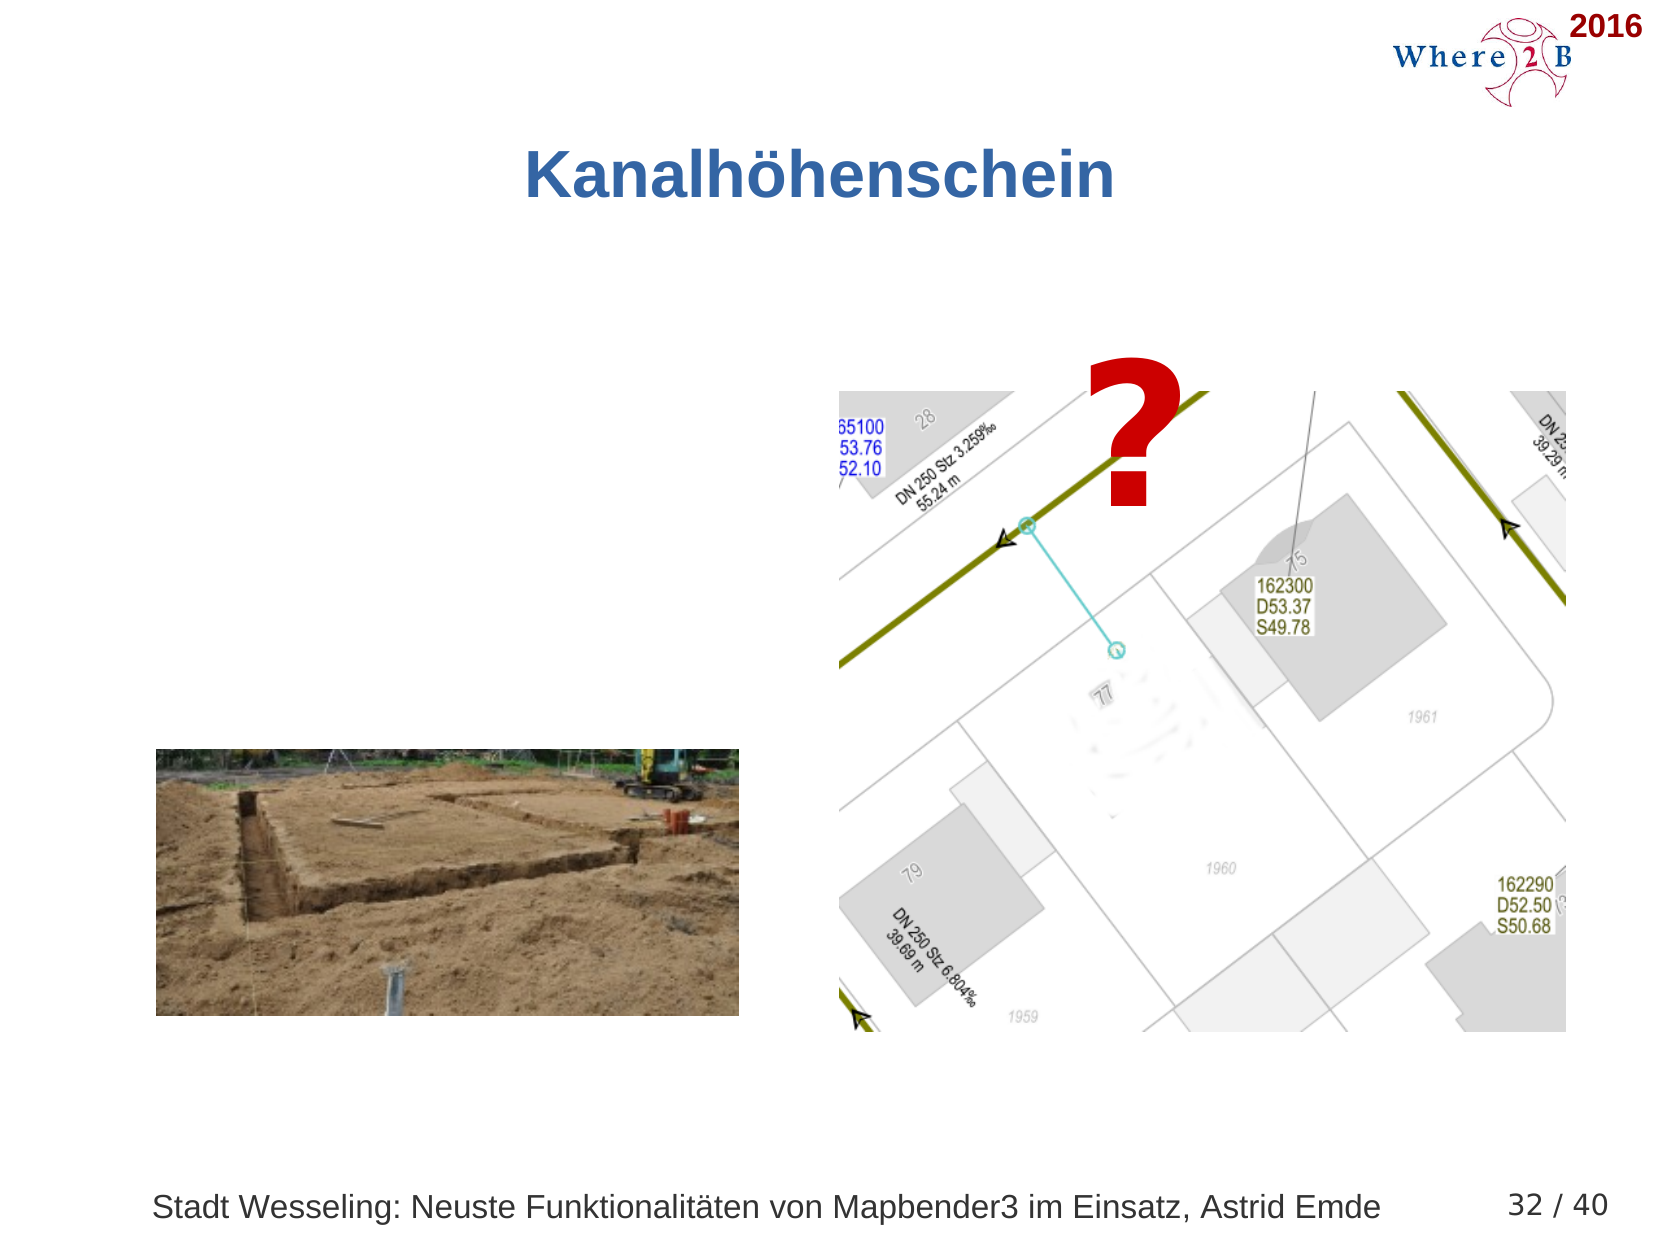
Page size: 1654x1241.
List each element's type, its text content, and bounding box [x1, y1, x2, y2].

picture [156, 749, 739, 1016]
picture [839, 391, 1566, 1032]
picture [1393, 18, 1571, 107]
title Kanalhöhenschein [76, 100, 1565, 249]
text_box ? [1062, 313, 1388, 562]
